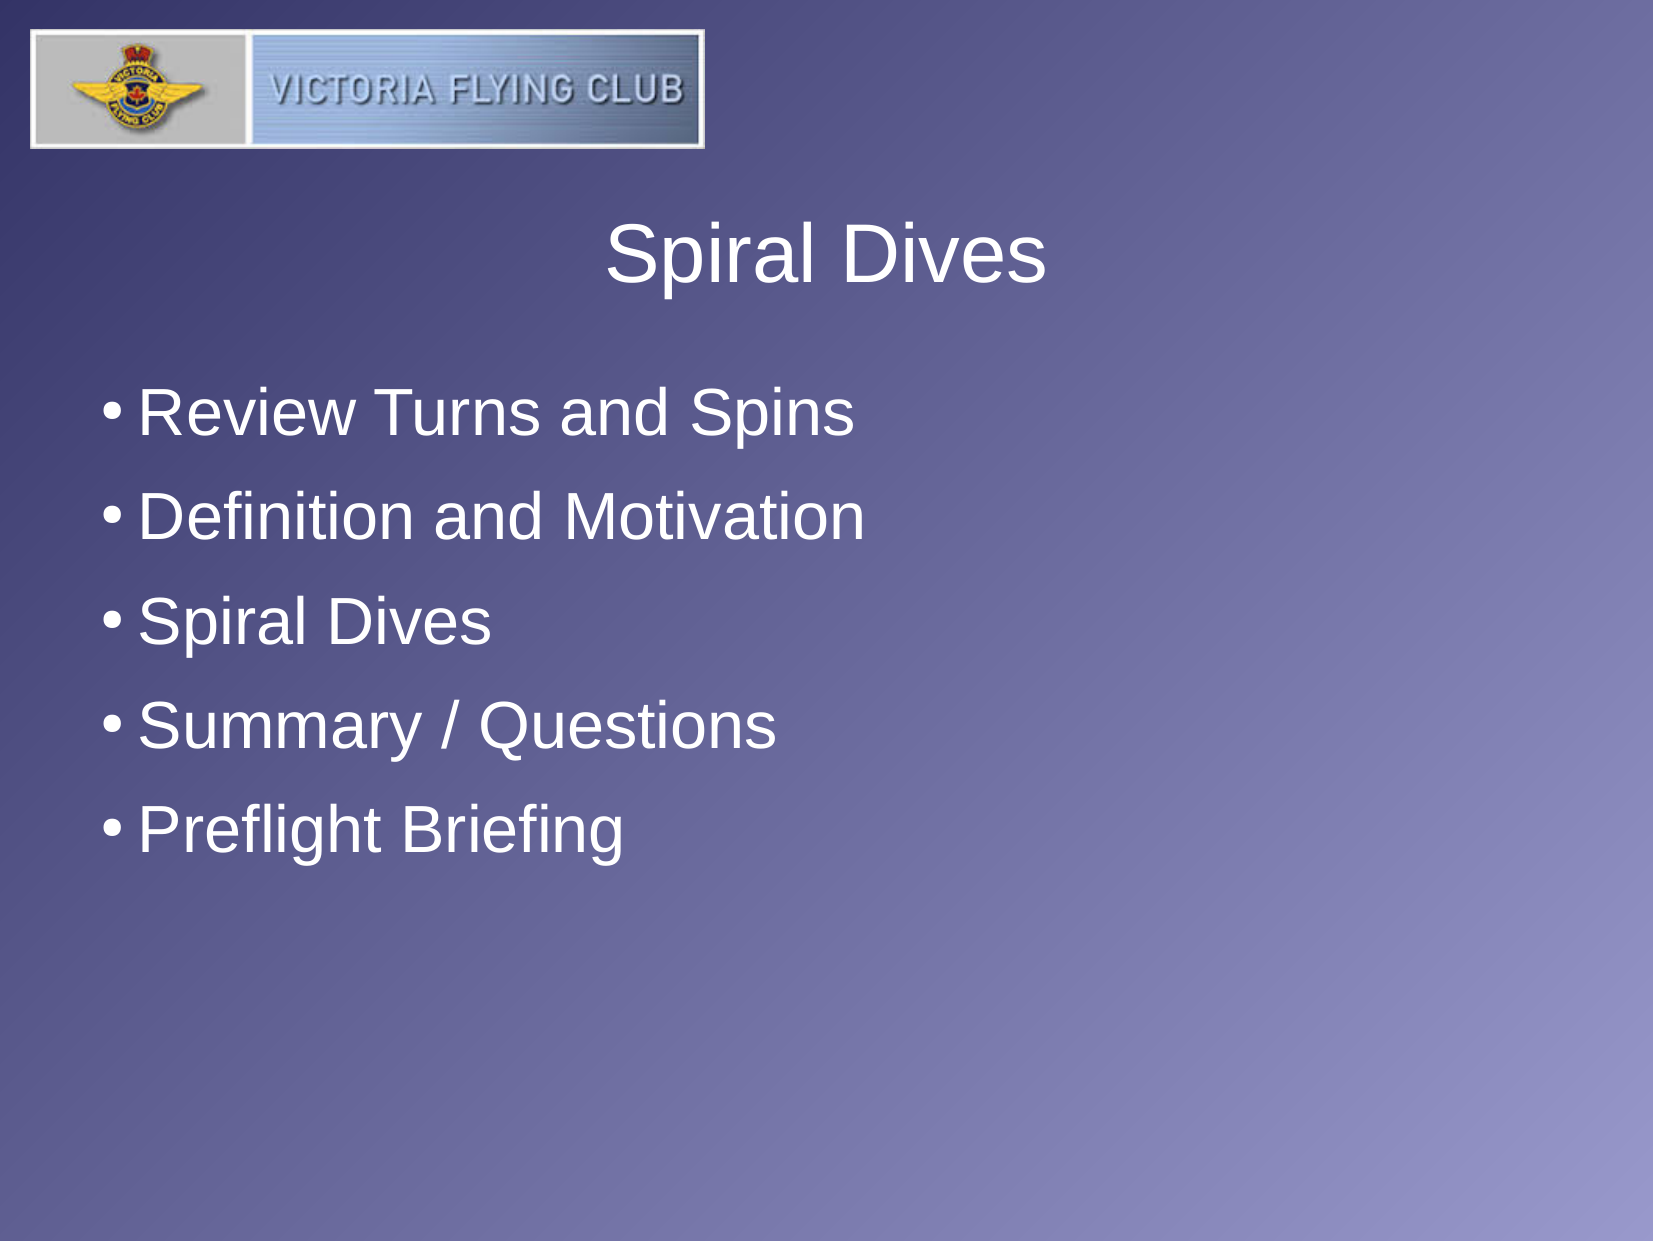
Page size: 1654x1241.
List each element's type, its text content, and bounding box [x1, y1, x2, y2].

picture [30, 29, 705, 149]
title Spiral Dives [82, 150, 1571, 358]
list Review Turns and Spins Definition and Motivation Spiral Dives Summary / Questions Preflight Briefing [82, 375, 1571, 1095]
